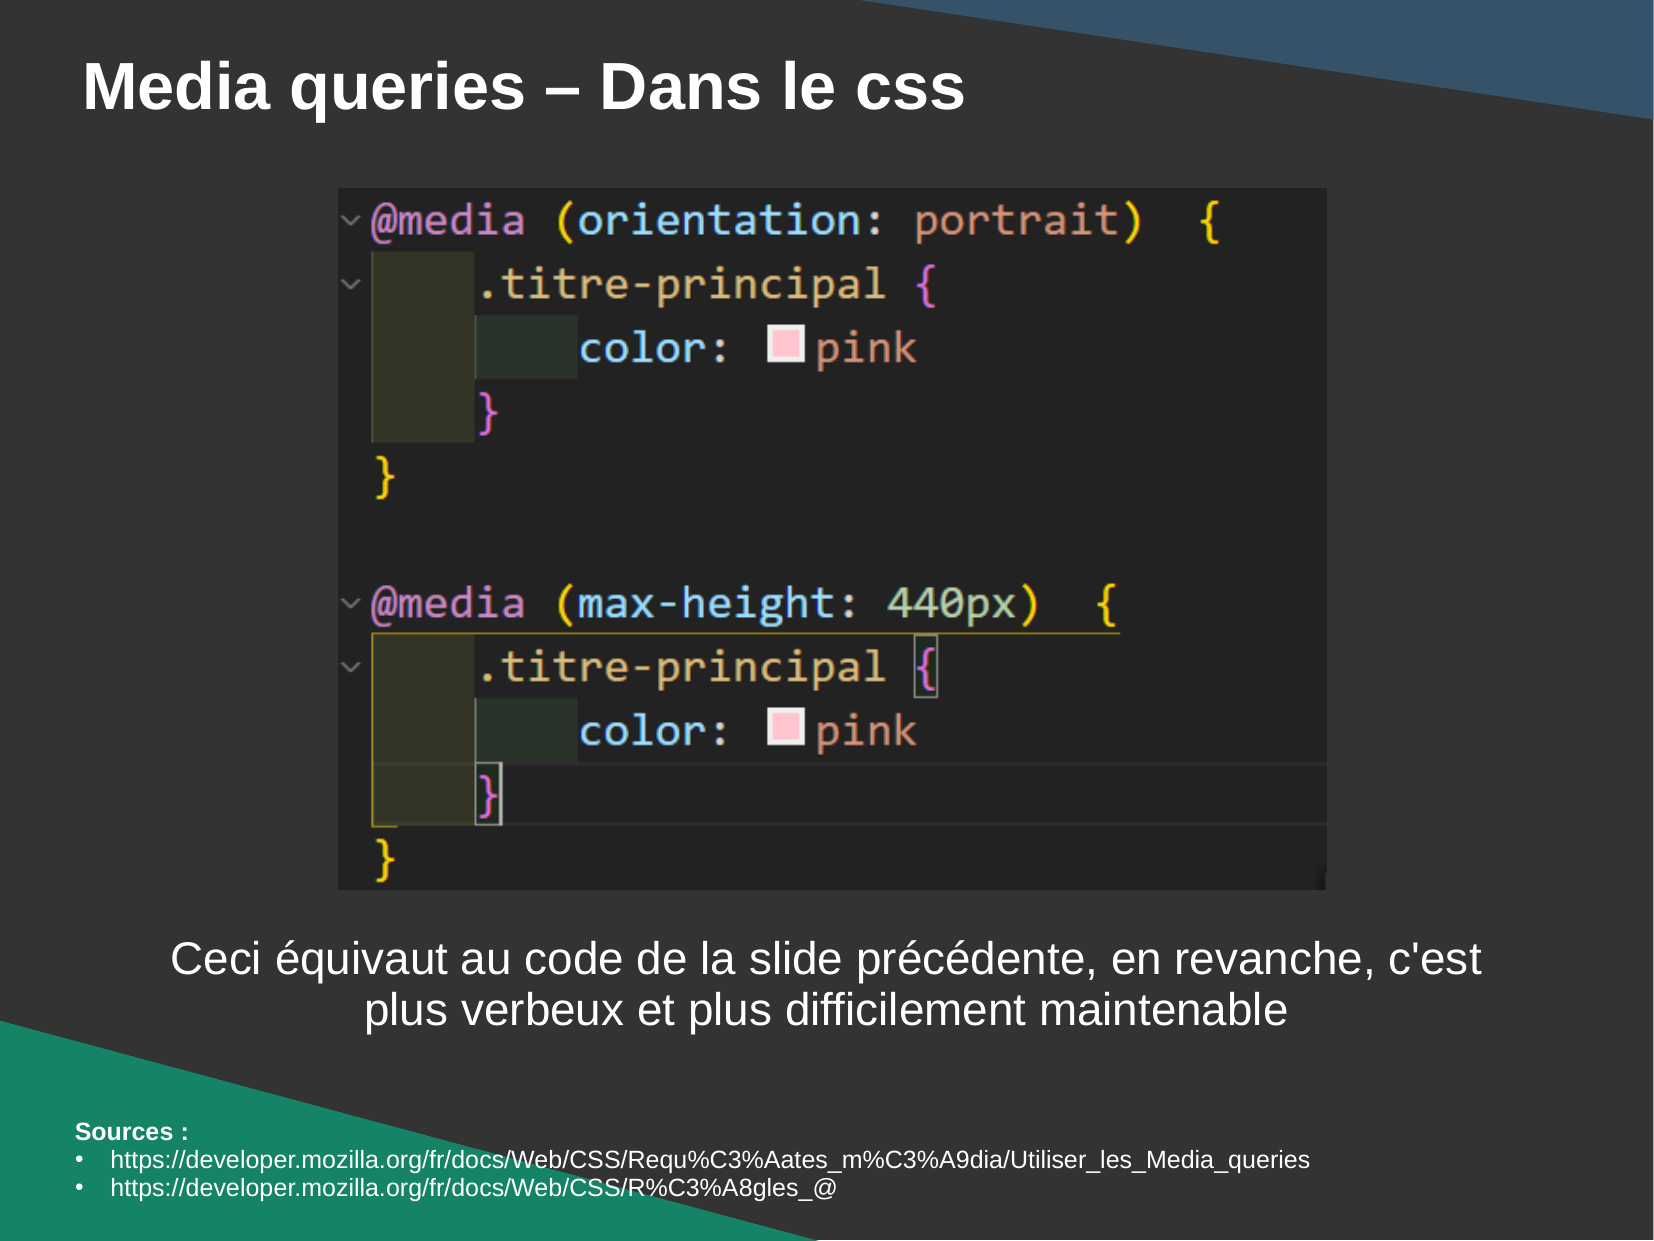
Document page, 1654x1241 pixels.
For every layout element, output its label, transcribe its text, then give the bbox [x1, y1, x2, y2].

title Media queries – Dans le css [82, 49, 1571, 162]
picture [338, 188, 1327, 890]
text_box [859, 0, 1654, 120]
text_box [0, 1020, 332, 1241]
text_box Sources : https://developer.mozilla.org/fr/docs/Web/CSS/Requ%C3%Aates_m%C3%A9dia/Utiliser_les_Media_queries https://developer.mozilla.org/fr/docs/Web/CSS/R%C3%A8gles_@ [60, 1110, 1546, 1241]
title Ceci équivaut au code de la slide précédente, en revanche, c'est plus verbeux et plus difficilement maintenable [159, 933, 1495, 1063]
